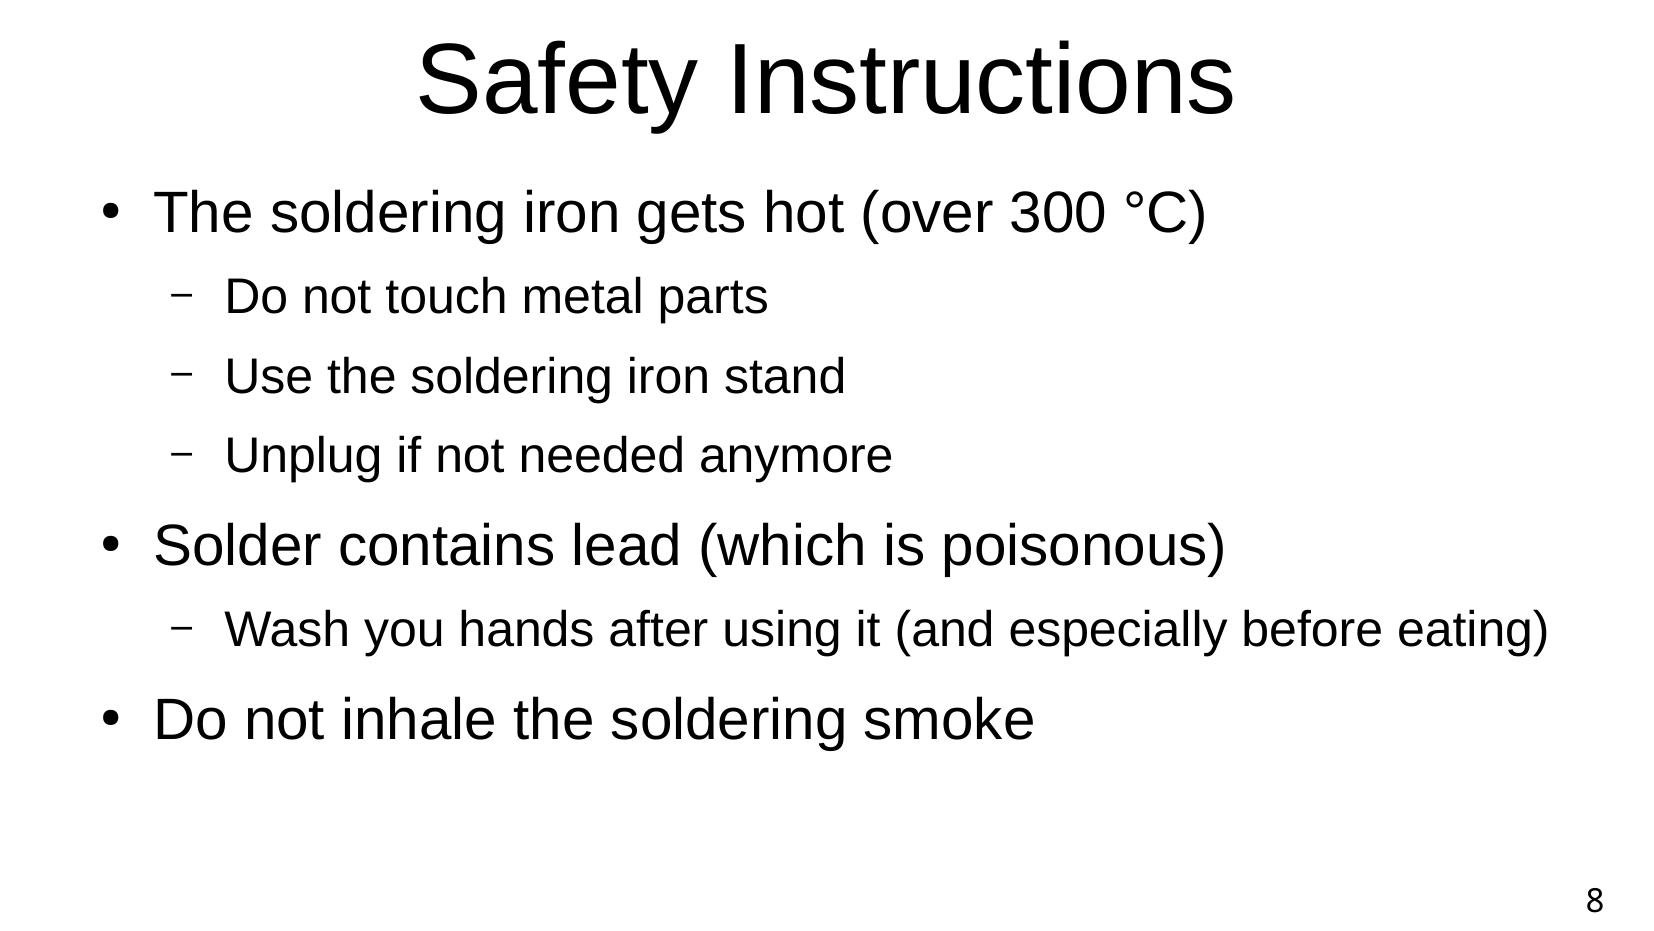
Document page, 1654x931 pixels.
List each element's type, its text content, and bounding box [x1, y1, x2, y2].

title Safety Instructions [82, 1, 1571, 157]
list The soldering iron gets hot (over 300 °C) Do not touch metal parts Use the soldering iron stand Unplug if not needed anymore Solder contains lead (which is poisonous) Wash you hands after using it (and especially before eating) Do not inhale the soldering smoke [82, 180, 1571, 811]
